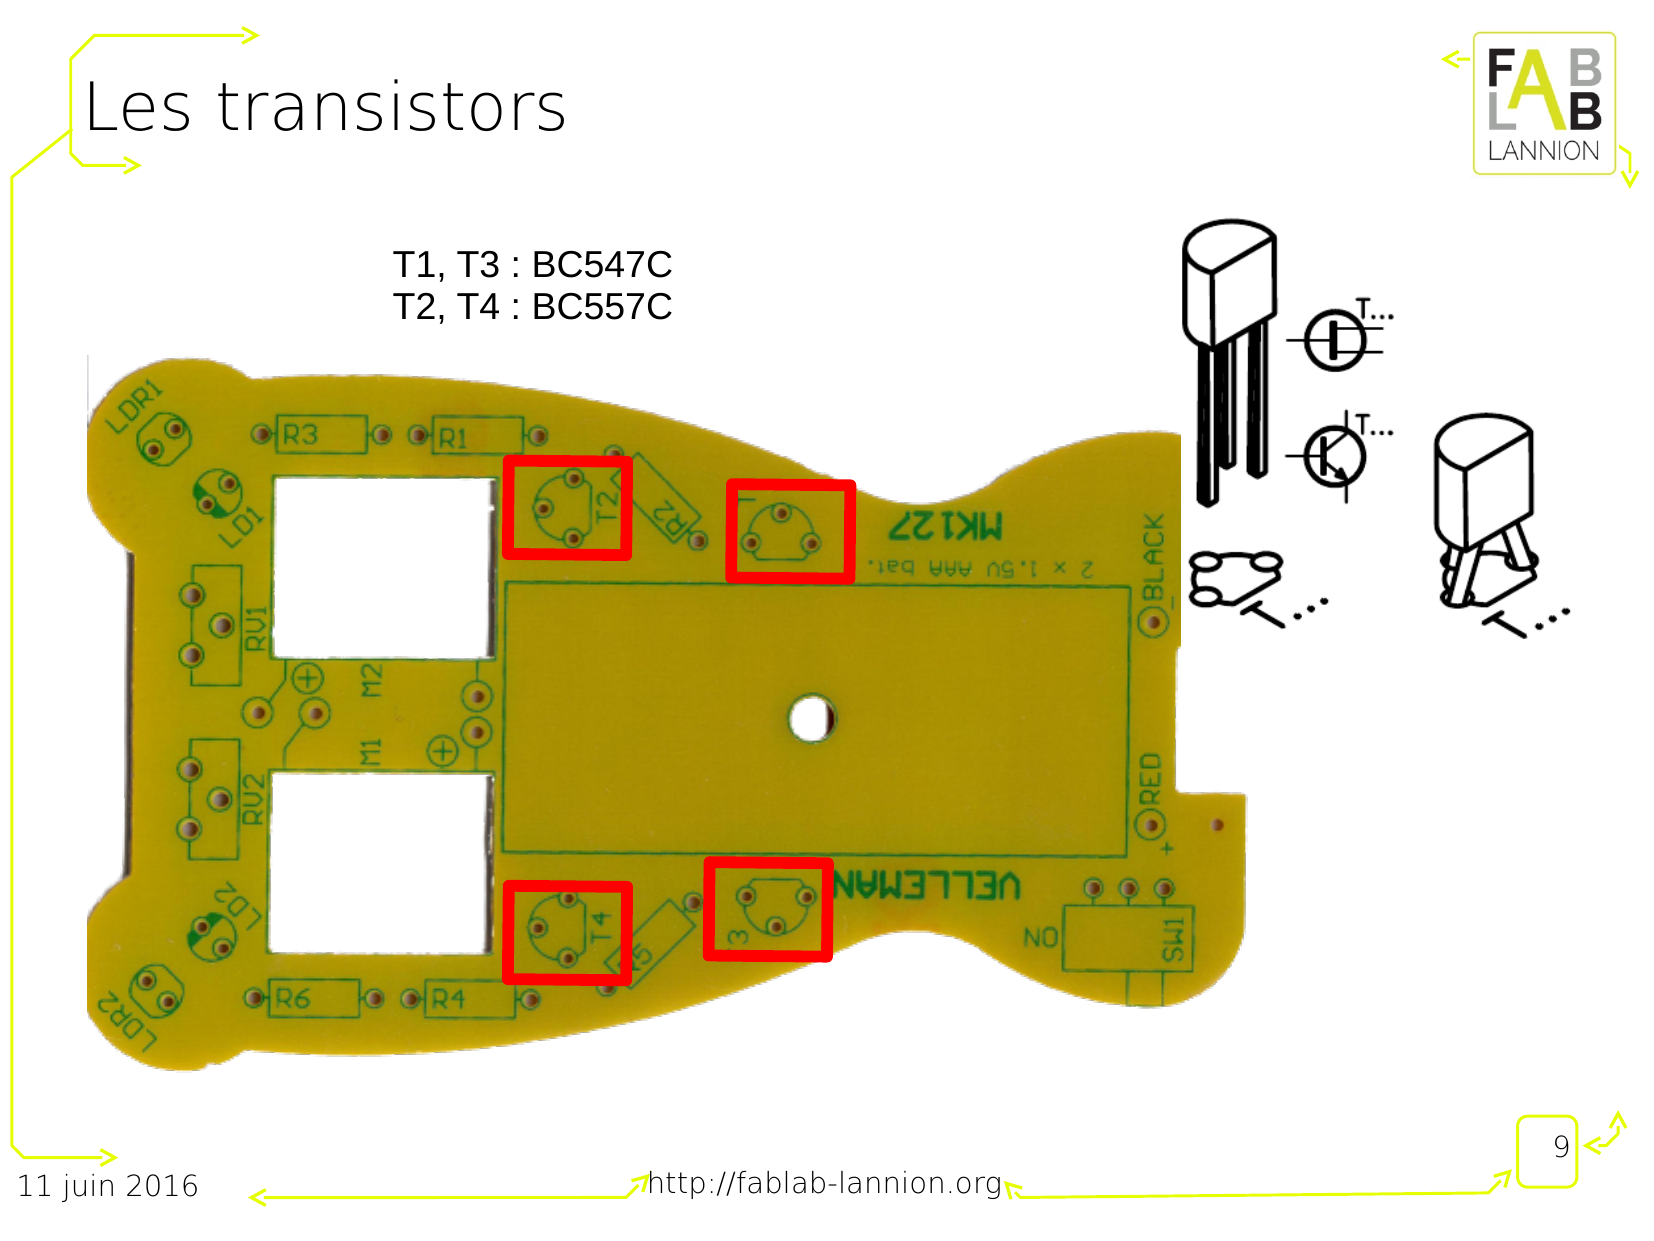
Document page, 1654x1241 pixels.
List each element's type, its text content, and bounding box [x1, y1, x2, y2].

picture [87, 209, 1586, 1075]
text_box T1, T3 : BC547C T2, T4 : BC557C [377, 236, 689, 336]
title Les transistors [82, 49, 1441, 166]
picture [1470, 29, 1619, 178]
